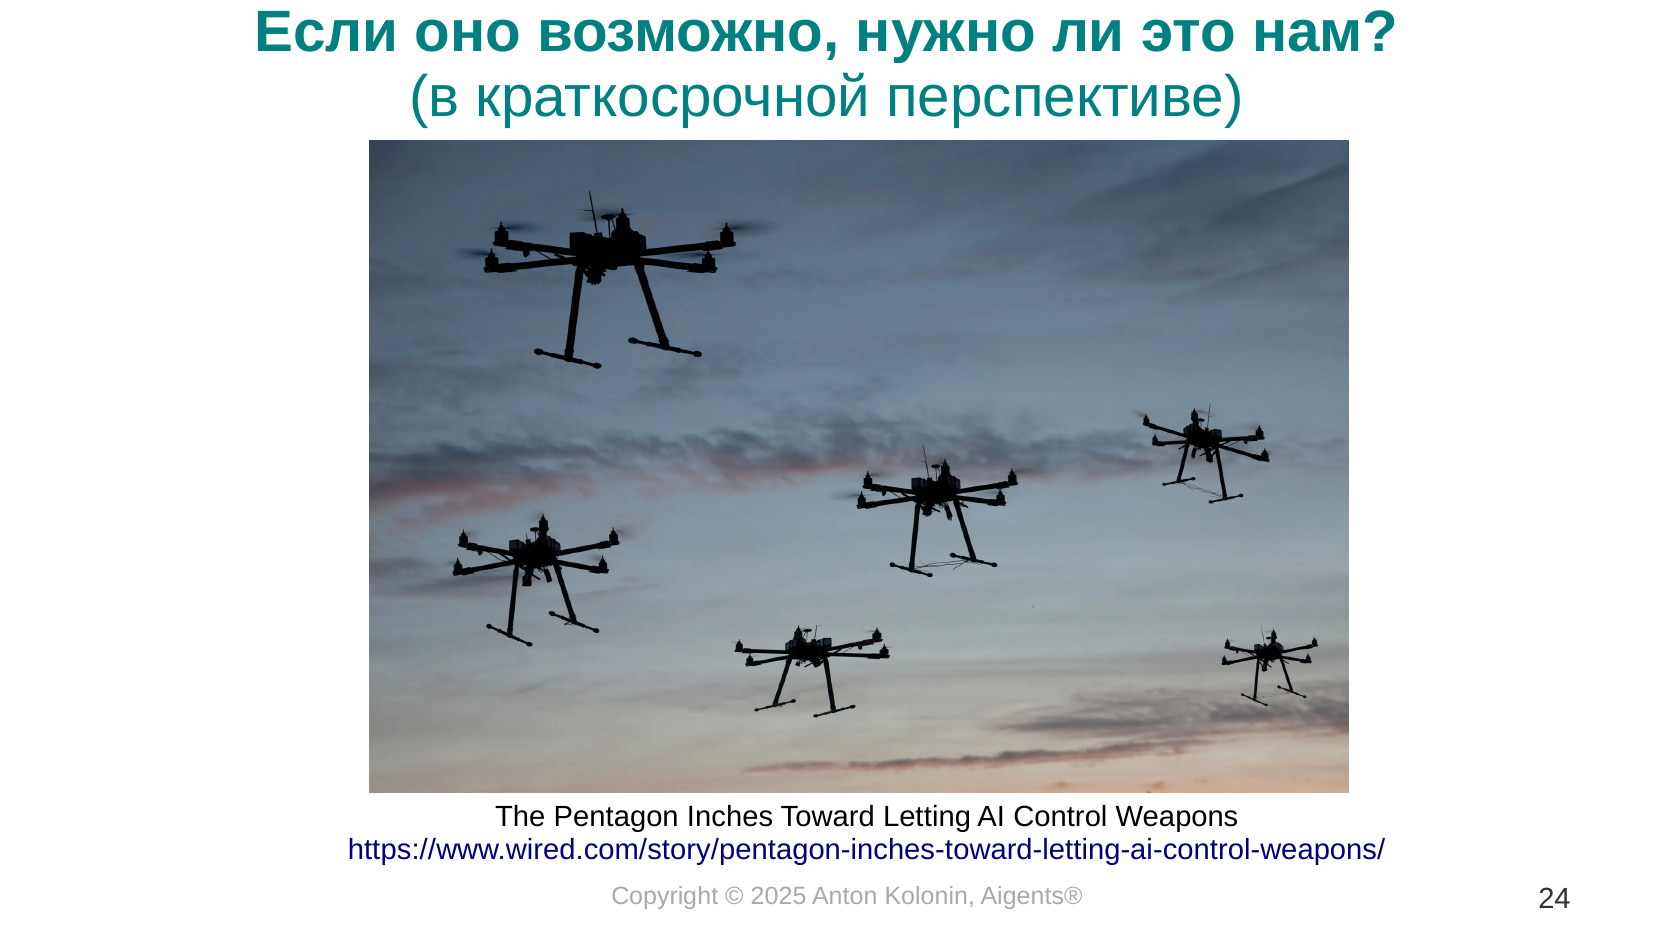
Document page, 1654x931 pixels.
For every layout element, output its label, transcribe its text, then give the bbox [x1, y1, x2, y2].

text_box Если оно возможно, нужно ли это нам? (в краткосрочной перспективе) [0, 5, 1654, 122]
text_box The Pentagon Inches Toward Letting AI Control Weapons https://www.wired.com/story/pentagon-inches-toward-letting-ai-control-weapons/ [333, 792, 1402, 873]
picture [369, 140, 1349, 793]
